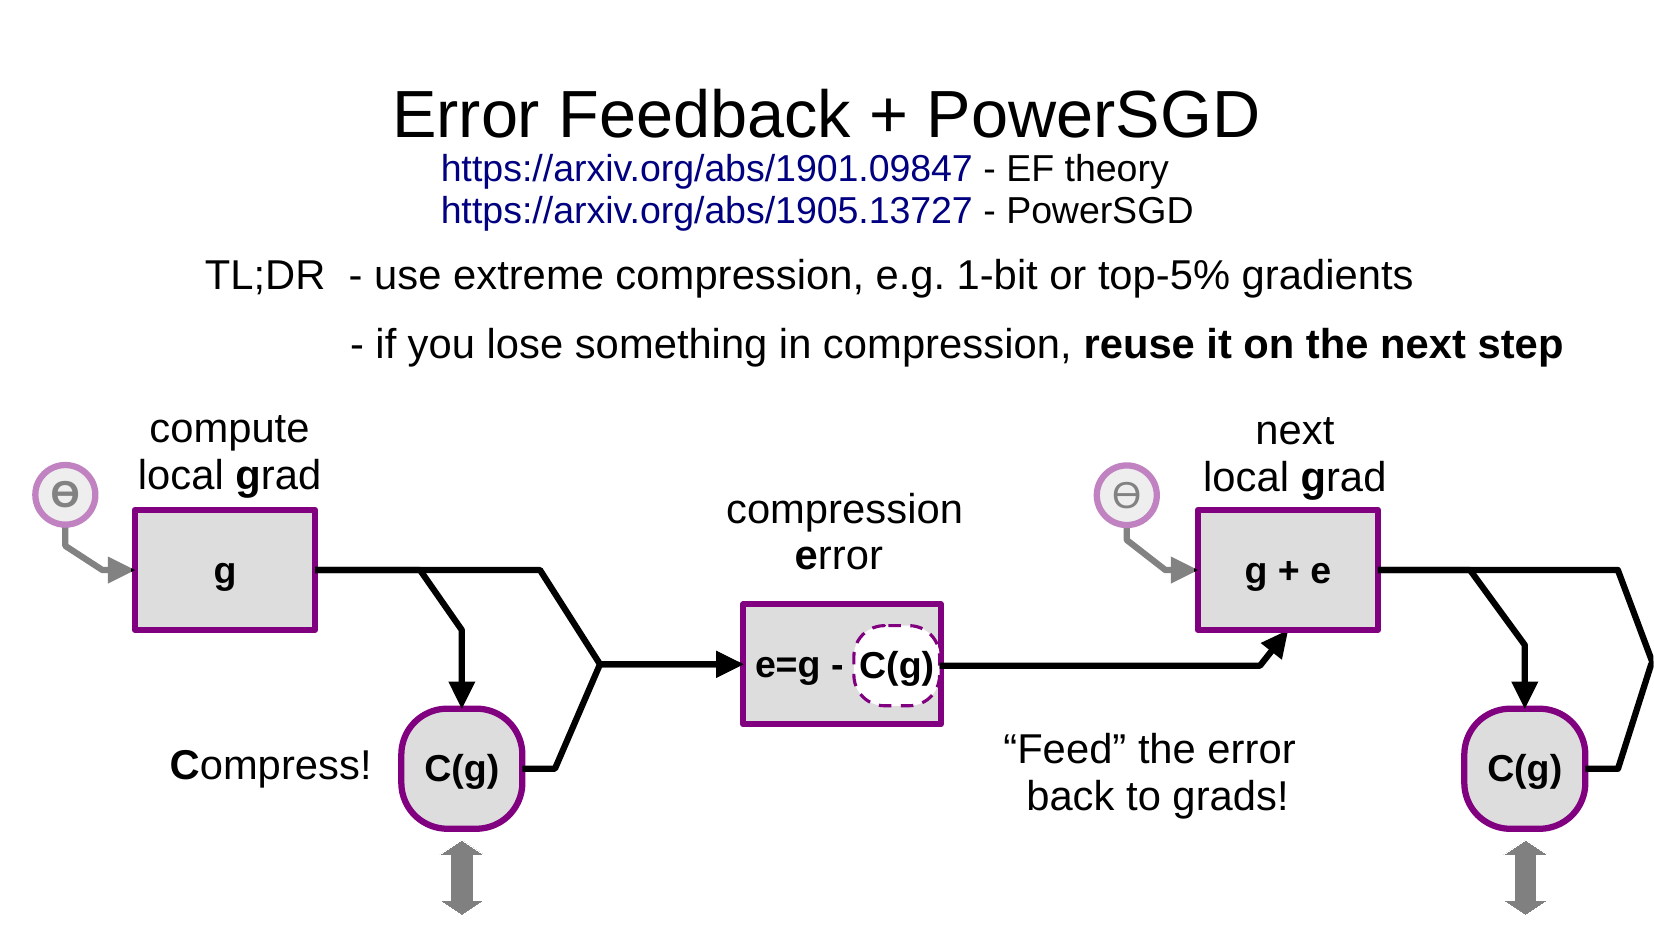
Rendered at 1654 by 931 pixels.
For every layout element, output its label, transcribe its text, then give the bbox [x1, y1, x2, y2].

text_box https://arxiv.org/abs/1901.09847 - EF theory https://arxiv.org/abs/1905.13727 - PowerSGD [426, 139, 1224, 239]
text_box [1503, 840, 1549, 916]
text_box C(g) [406, 708, 523, 829]
text_box TL;DR - use extreme compression, e.g. 1-bit or top-5% gradients - if you lose something in compression, reuse it on the next step [190, 244, 1654, 427]
text_box g + e [1197, 510, 1378, 631]
text_box Compress! [154, 734, 443, 843]
text_box compute local grad [38, 397, 421, 506]
text_box [25, 435, 131, 601]
text_box next local grad [1188, 399, 1402, 508]
text_box compression error [628, 478, 1061, 587]
text_box [1088, 435, 1194, 601]
text_box C(g) [853, 625, 940, 706]
text_box g [135, 510, 316, 631]
text_box “Feed” the error back to grads! [988, 718, 1353, 827]
text_box e=g - C(g) [743, 604, 941, 725]
title Error Feedback + PowerSGD [82, 37, 1571, 193]
text_box [439, 840, 485, 916]
text_box C(g) [1464, 708, 1586, 829]
